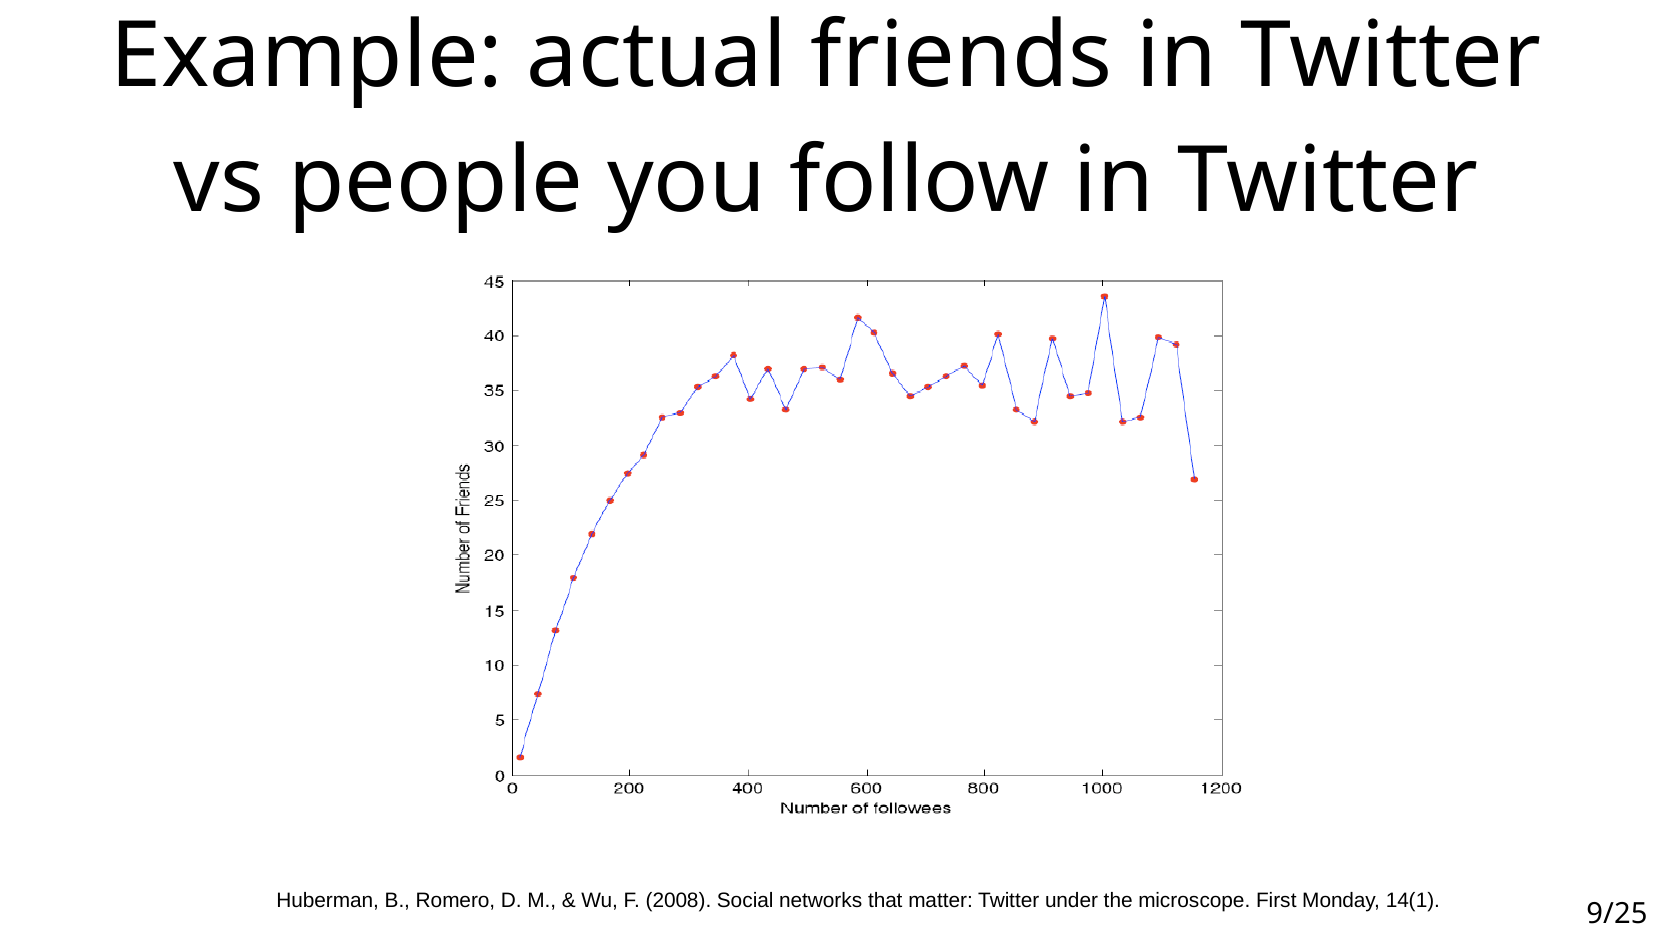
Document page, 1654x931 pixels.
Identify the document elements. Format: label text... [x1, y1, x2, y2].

text_box Huberman, B., Romero, D. M., & Wu, F. (2008). Social networks that matter: Twitter under the microscope. First Monday, 14(1). [261, 880, 1456, 919]
title Example: actual friends in Twitter vs people you follow in Twitter [82, 1, 1571, 226]
picture [435, 254, 1261, 840]
